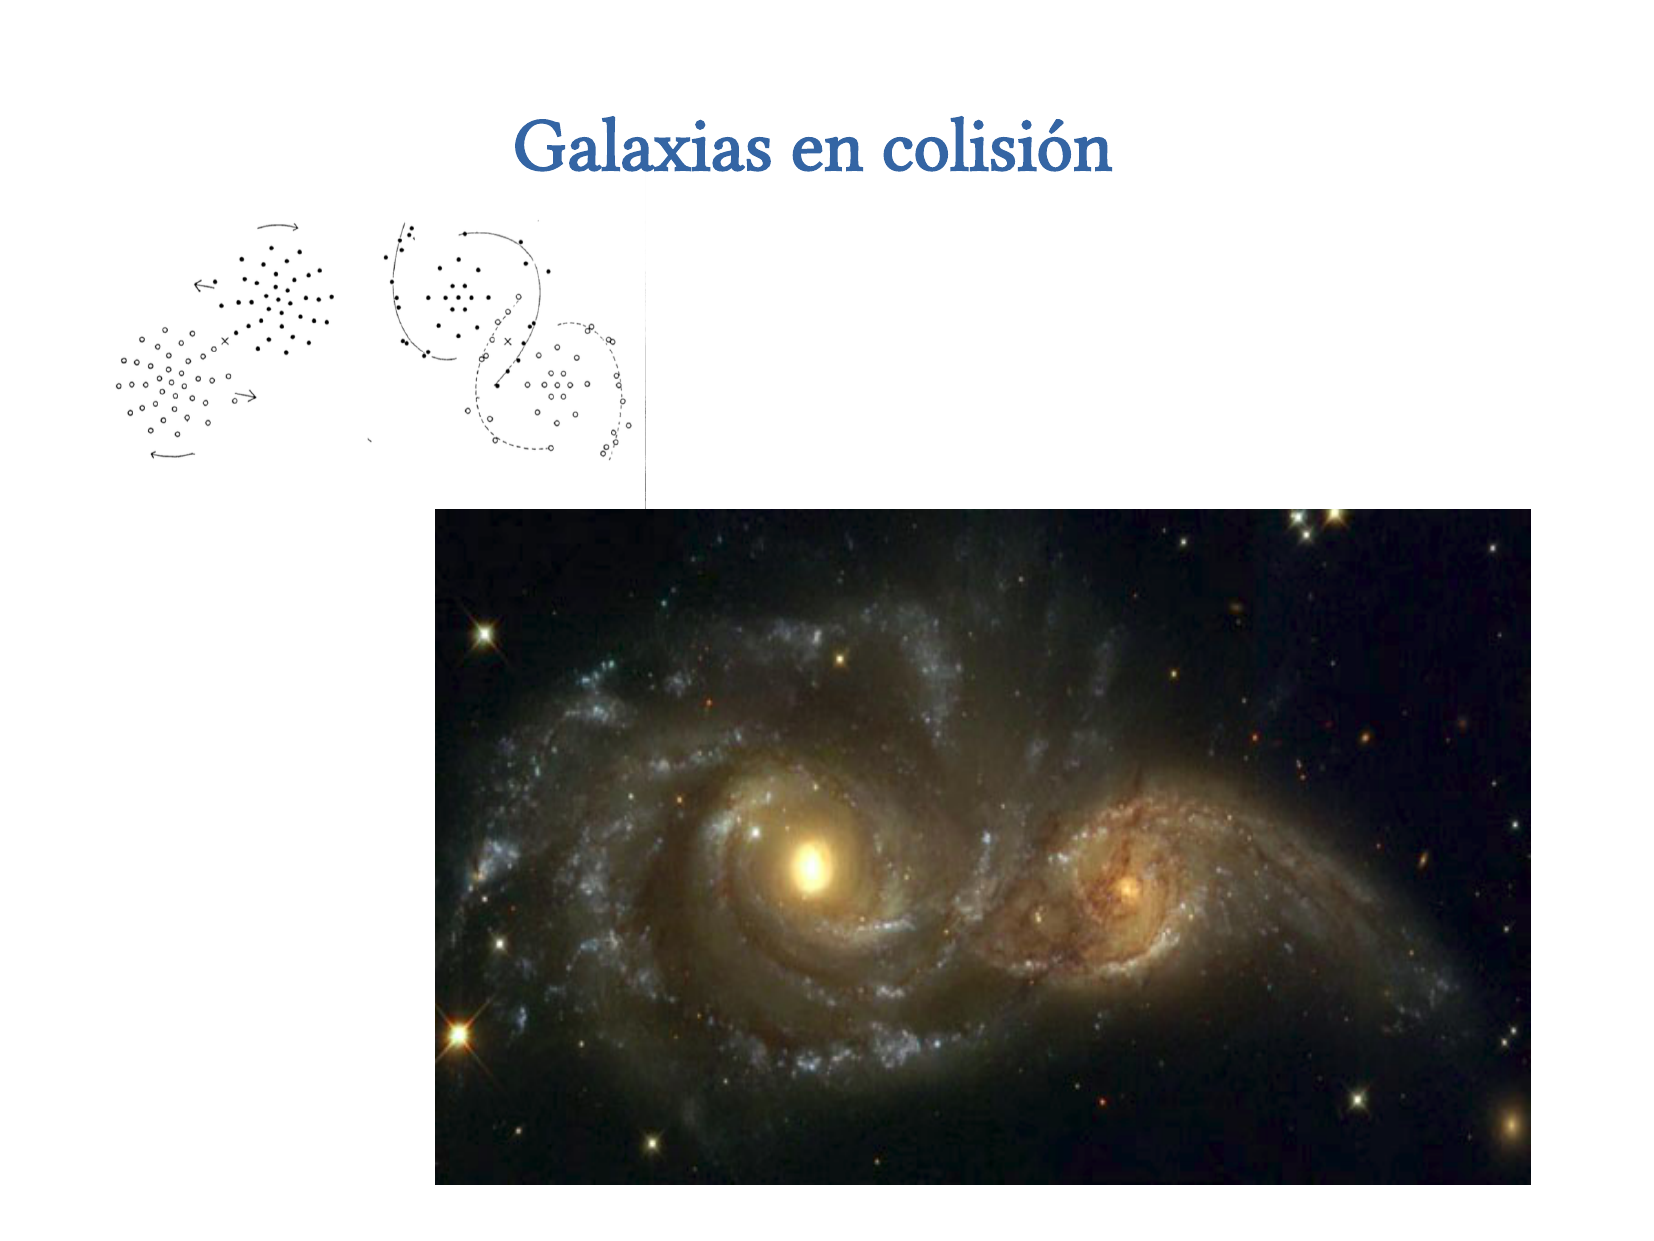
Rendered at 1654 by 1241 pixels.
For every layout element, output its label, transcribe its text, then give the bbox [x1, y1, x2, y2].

title Galaxias en colisión [46, 102, 1580, 189]
picture [0, 0, 1654, 1241]
